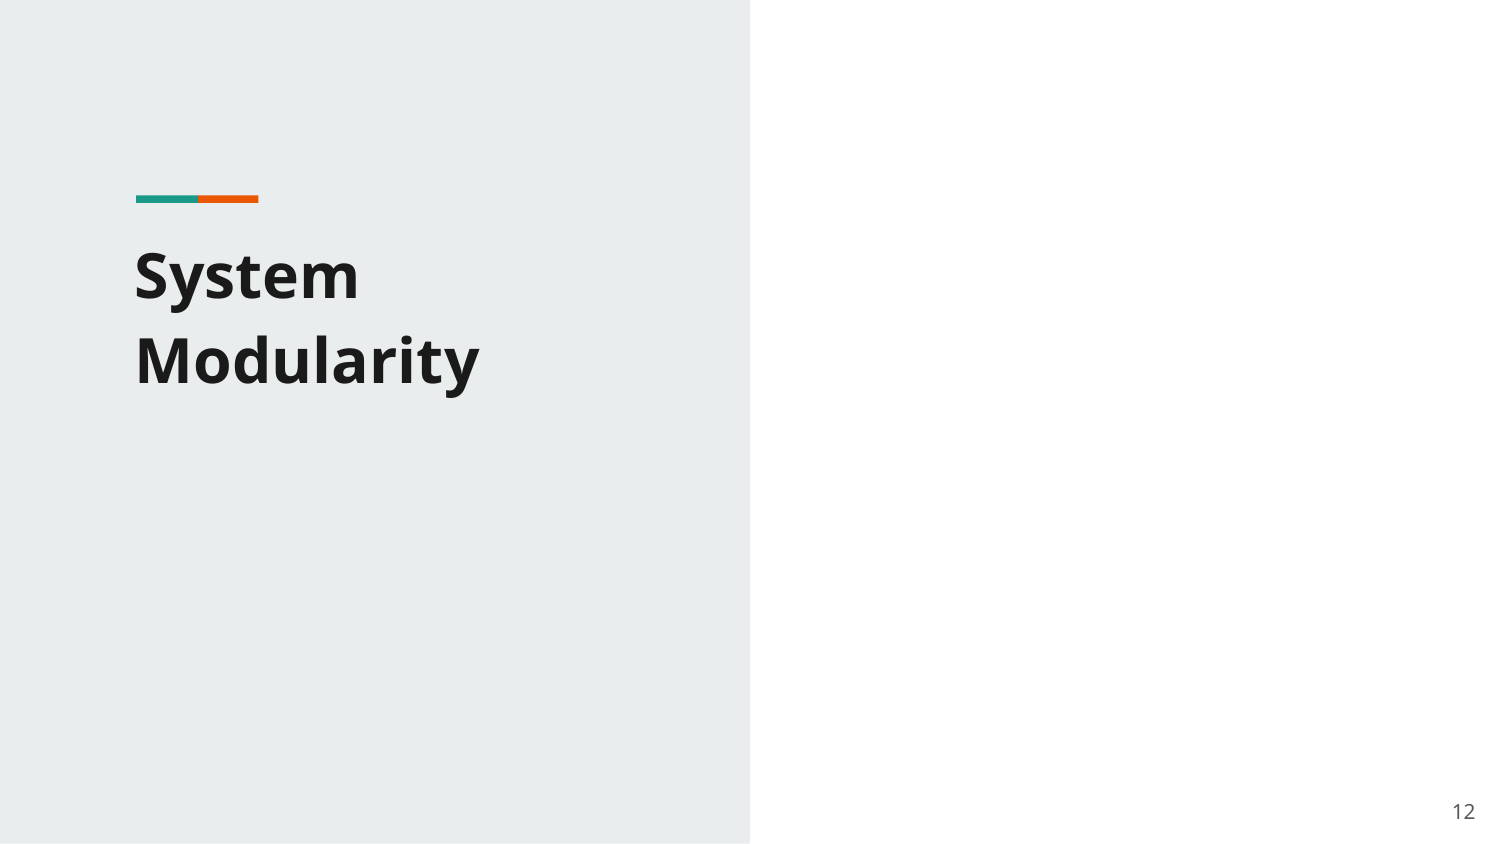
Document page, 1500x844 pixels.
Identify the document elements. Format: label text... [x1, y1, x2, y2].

slide_number <number> [1400, 779, 1491, 844]
title System Modularity [119, 216, 662, 494]
